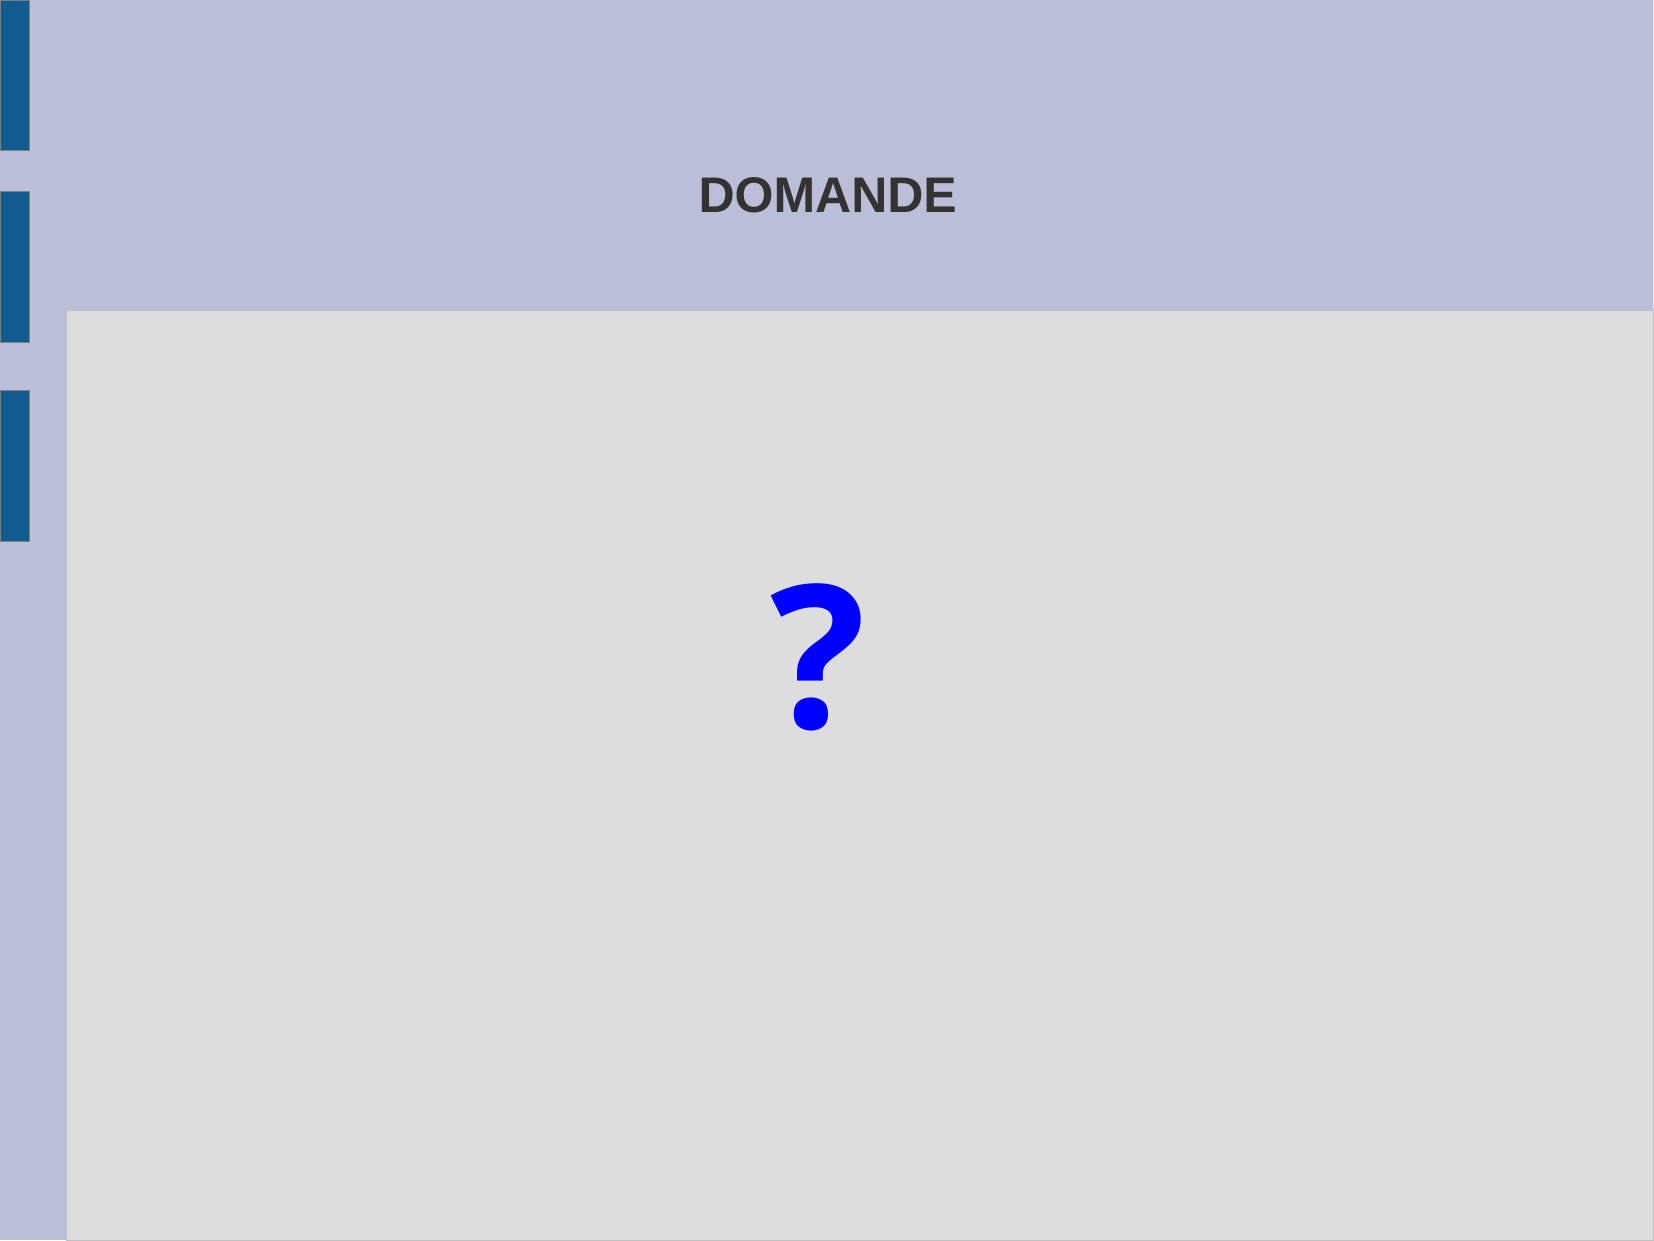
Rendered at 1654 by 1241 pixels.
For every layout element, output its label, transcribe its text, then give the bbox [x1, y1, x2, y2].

text_box ? [755, 507, 945, 775]
title DOMANDE [121, 91, 1534, 299]
